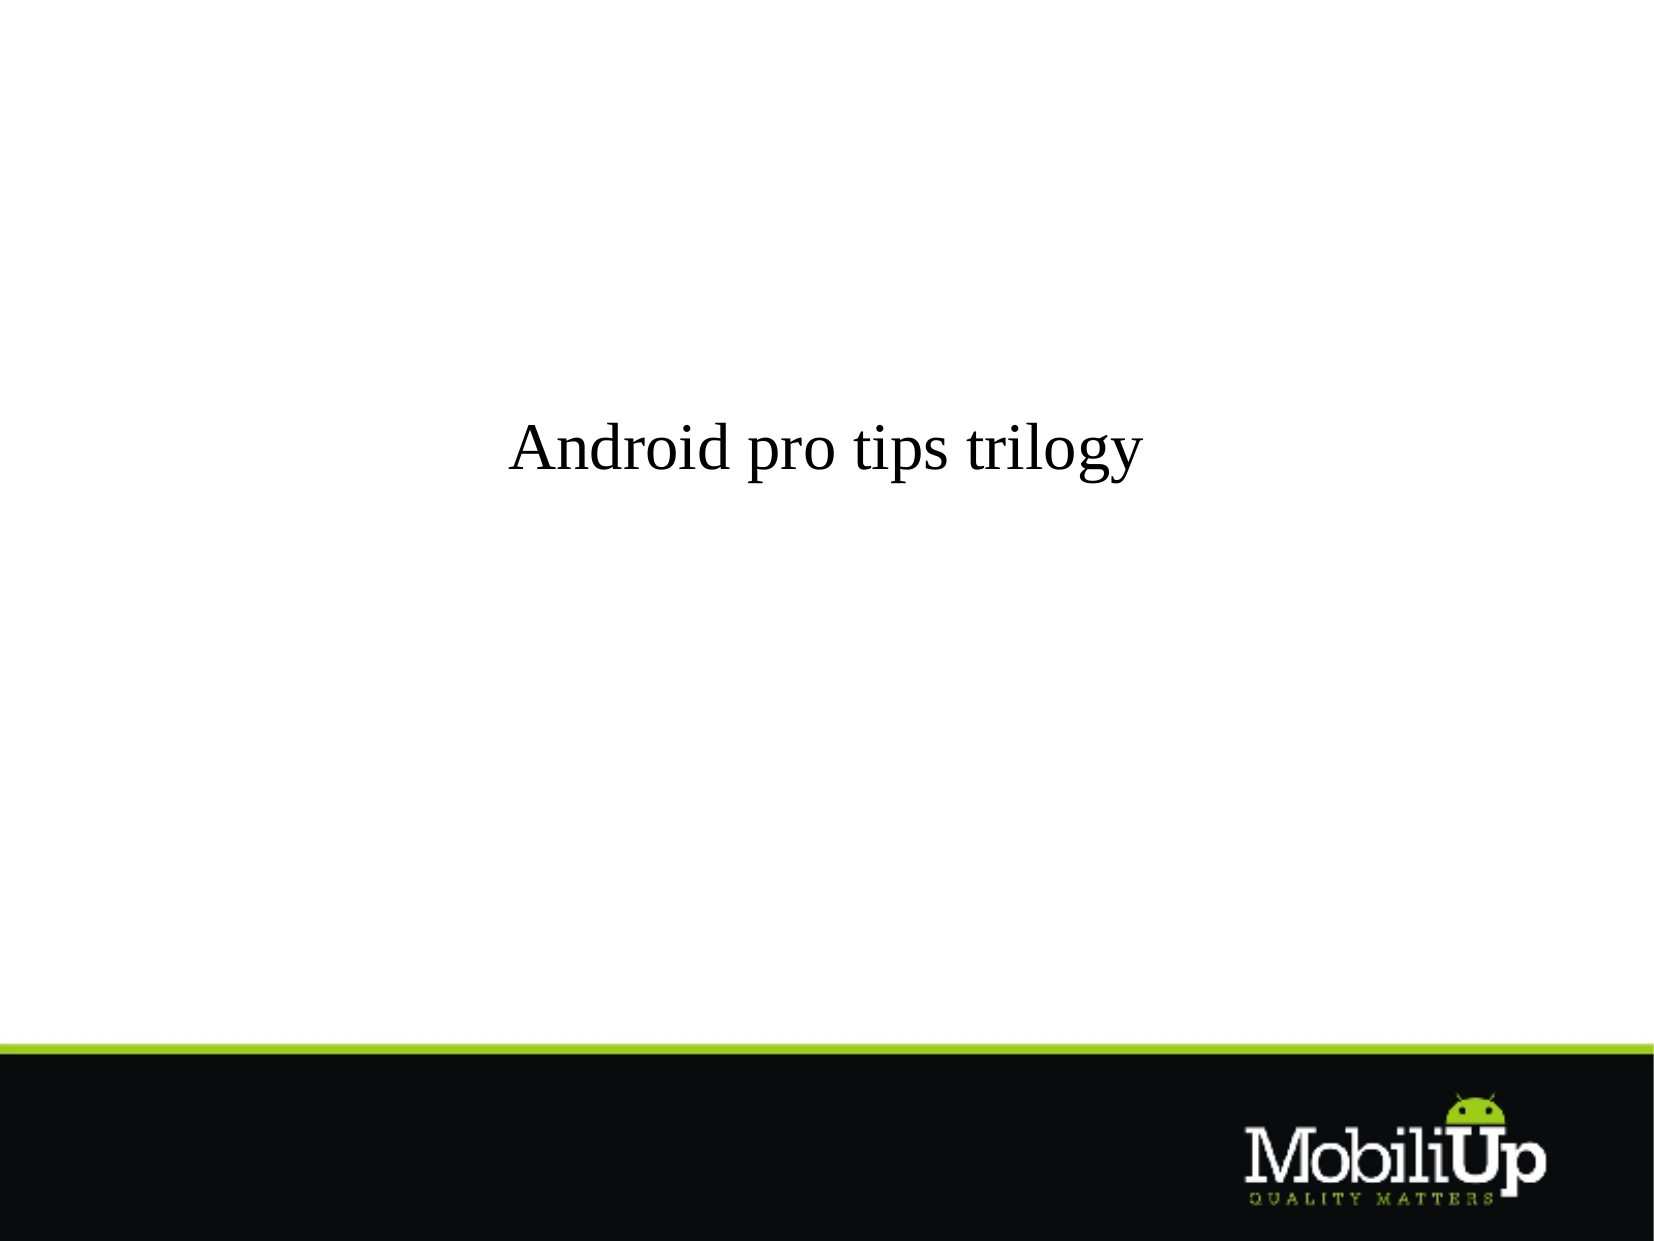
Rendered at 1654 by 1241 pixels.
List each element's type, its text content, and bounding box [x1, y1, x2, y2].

picture [0, 0, 1654, 1241]
subtitle Android pro tips trilogy [82, 13, 1571, 871]
